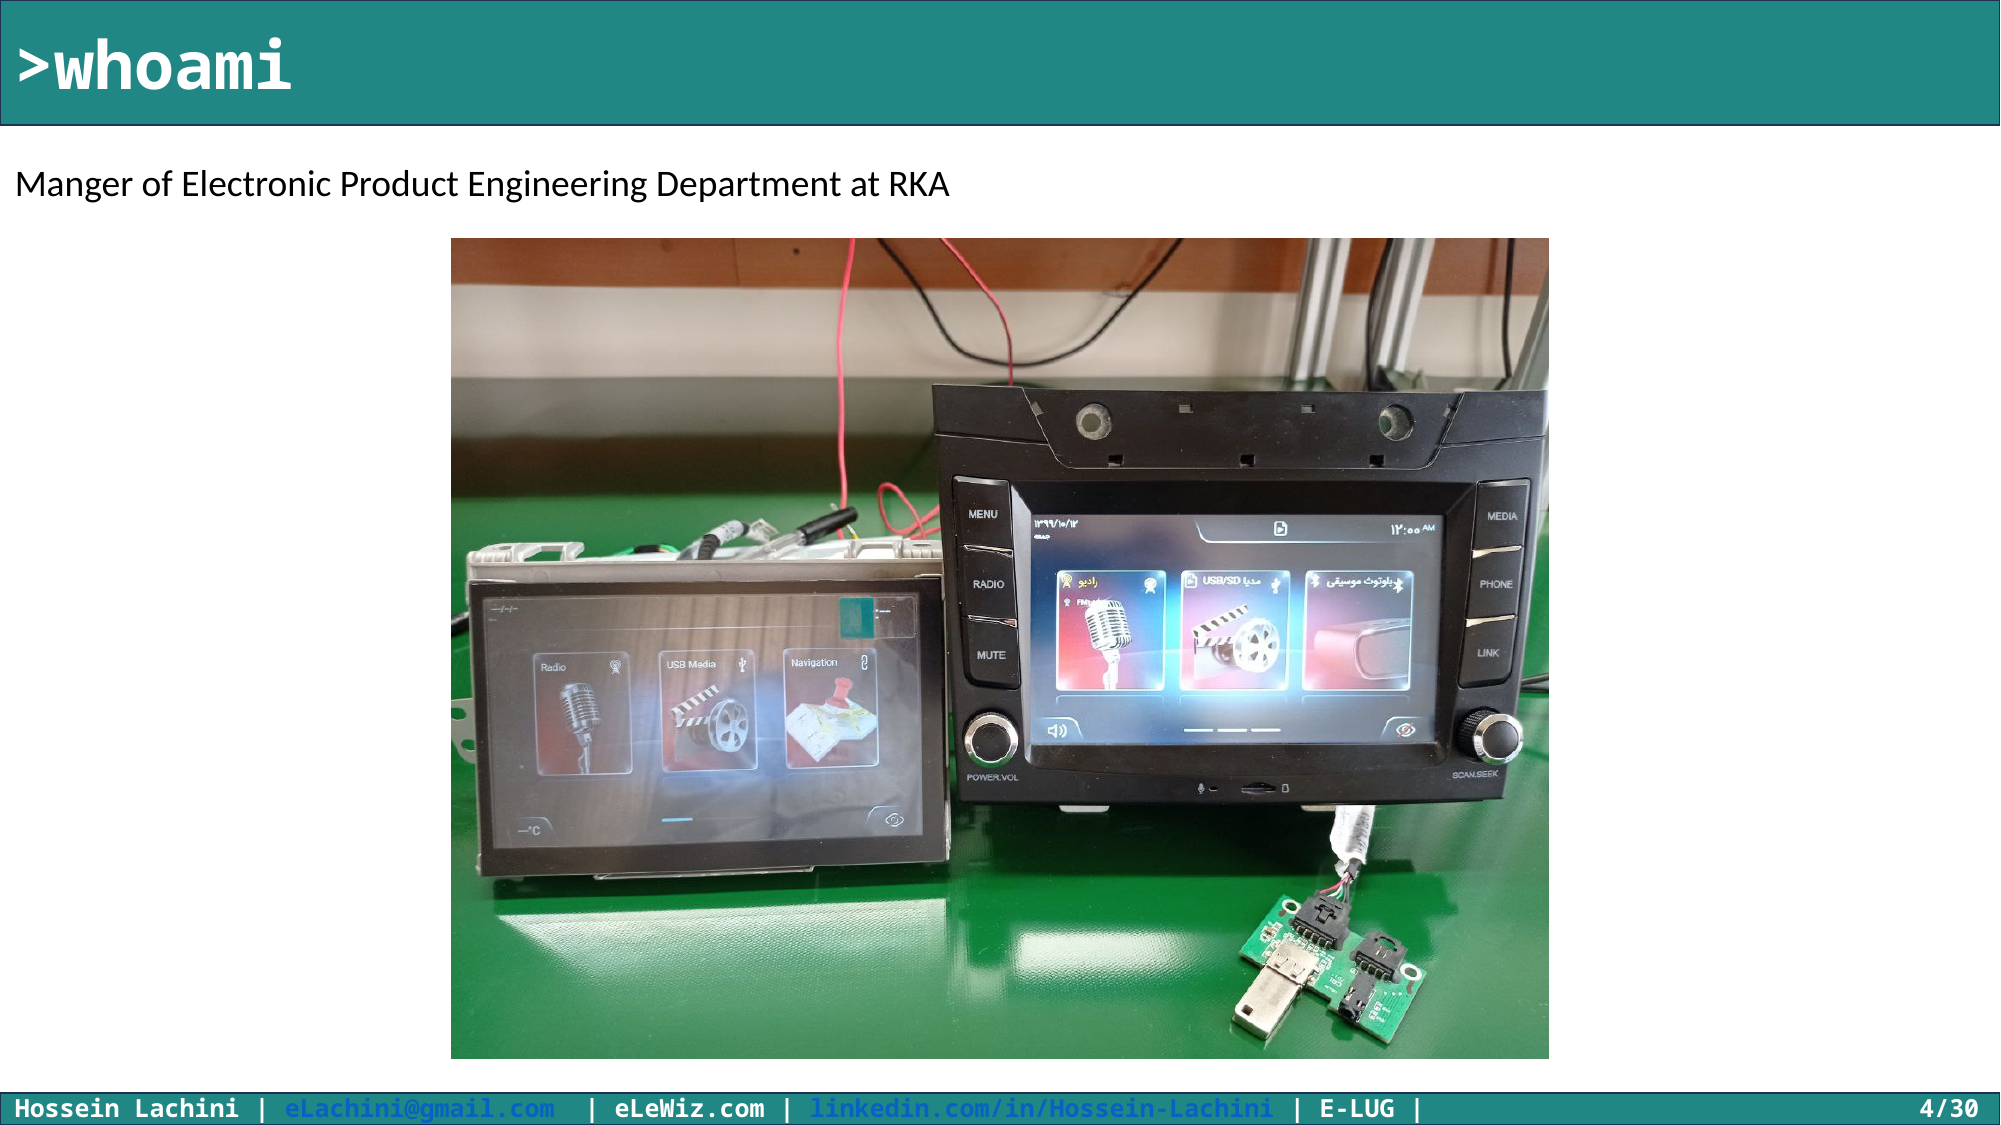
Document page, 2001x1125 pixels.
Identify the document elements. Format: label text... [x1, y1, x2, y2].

text_box Hossein Lachini | eLachini@gmail.com | eLeWiz.com | linkedin.com/in/Hossein-Lachini | E-LUG | 4/30 [0, 1093, 2000, 1125]
text_box Manger of Electronic Product Engineering Department at RKA [0, 151, 2000, 212]
picture [451, 238, 1549, 1059]
text_box >whoami [0, 0, 2000, 125]
